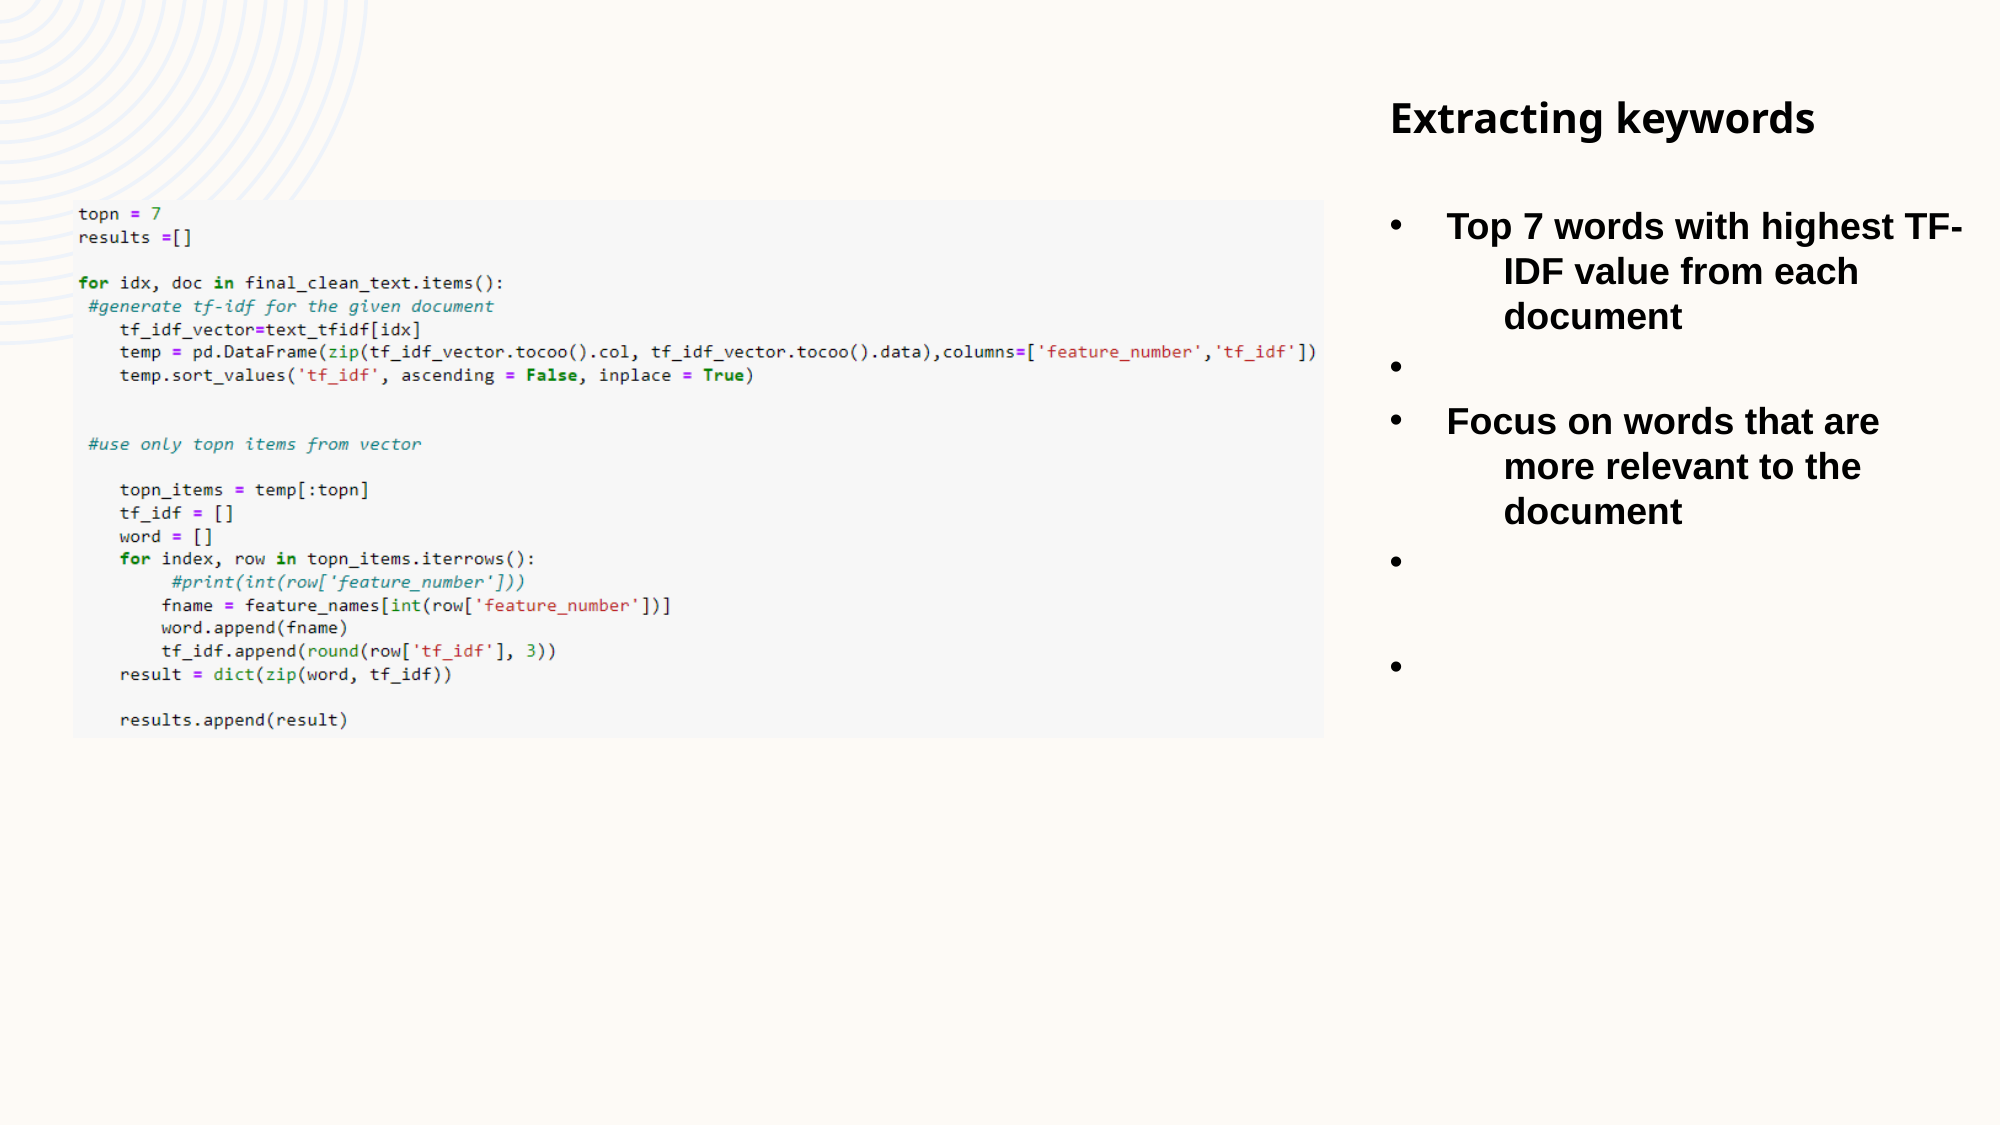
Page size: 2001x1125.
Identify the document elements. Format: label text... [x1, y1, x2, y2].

picture [73, 200, 1324, 738]
list Extracting keywords Top 7 words with highest TF-IDF value from each document Focus on words that are more relevant to the document [1374, 84, 1983, 1067]
